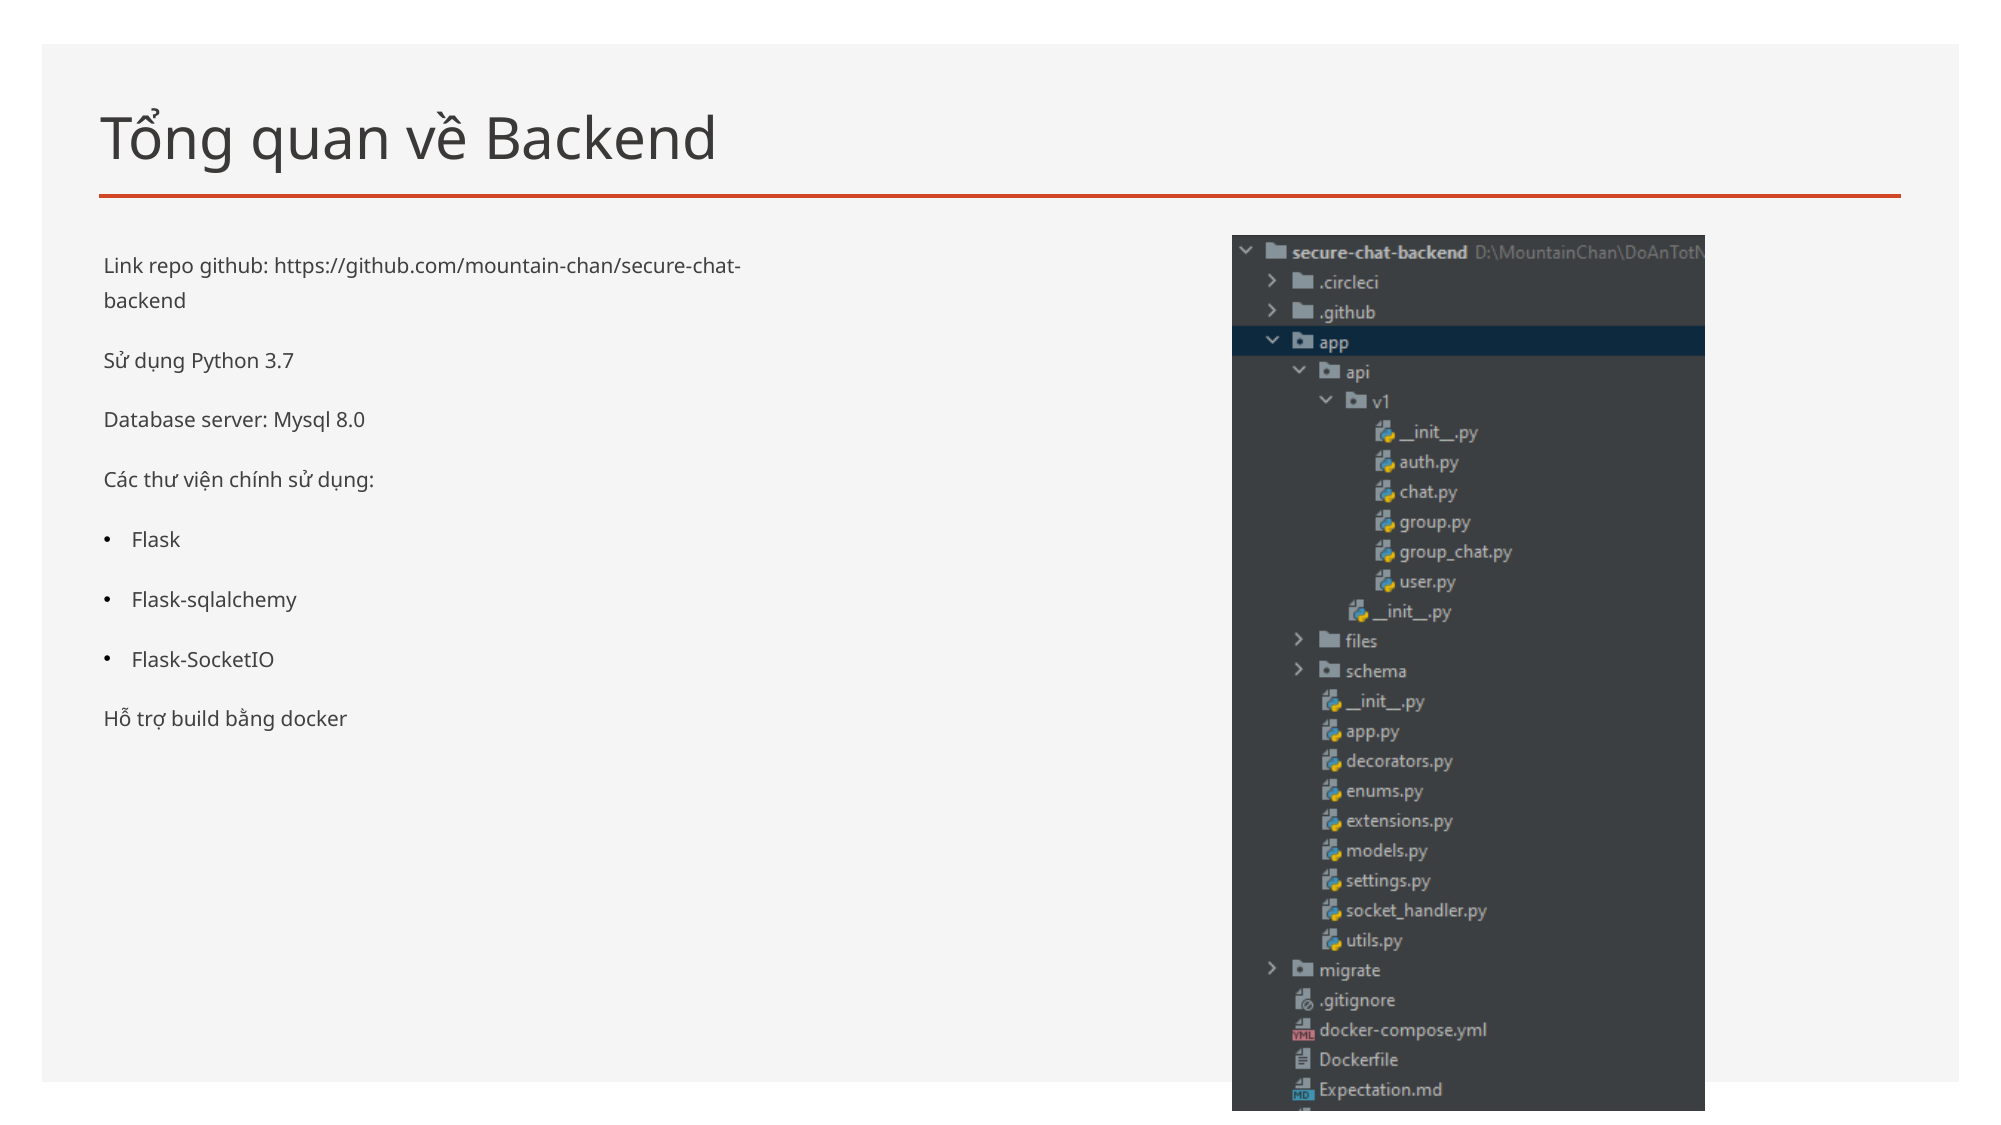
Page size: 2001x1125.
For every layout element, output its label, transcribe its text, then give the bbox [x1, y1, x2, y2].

picture [1232, 235, 1705, 1111]
list Link repo github: https://github.com/mountain-chan/secure-chat-backend Sử dụng Python 3.7 Database server: Mysql 8.0 Các thư viện chính sử dụng: Flask Flask-sqlalchemy Flask-SocketIO Hỗ trợ build bằng docker [88, 235, 814, 889]
title Tổng quan về Backend [85, 73, 1214, 179]
